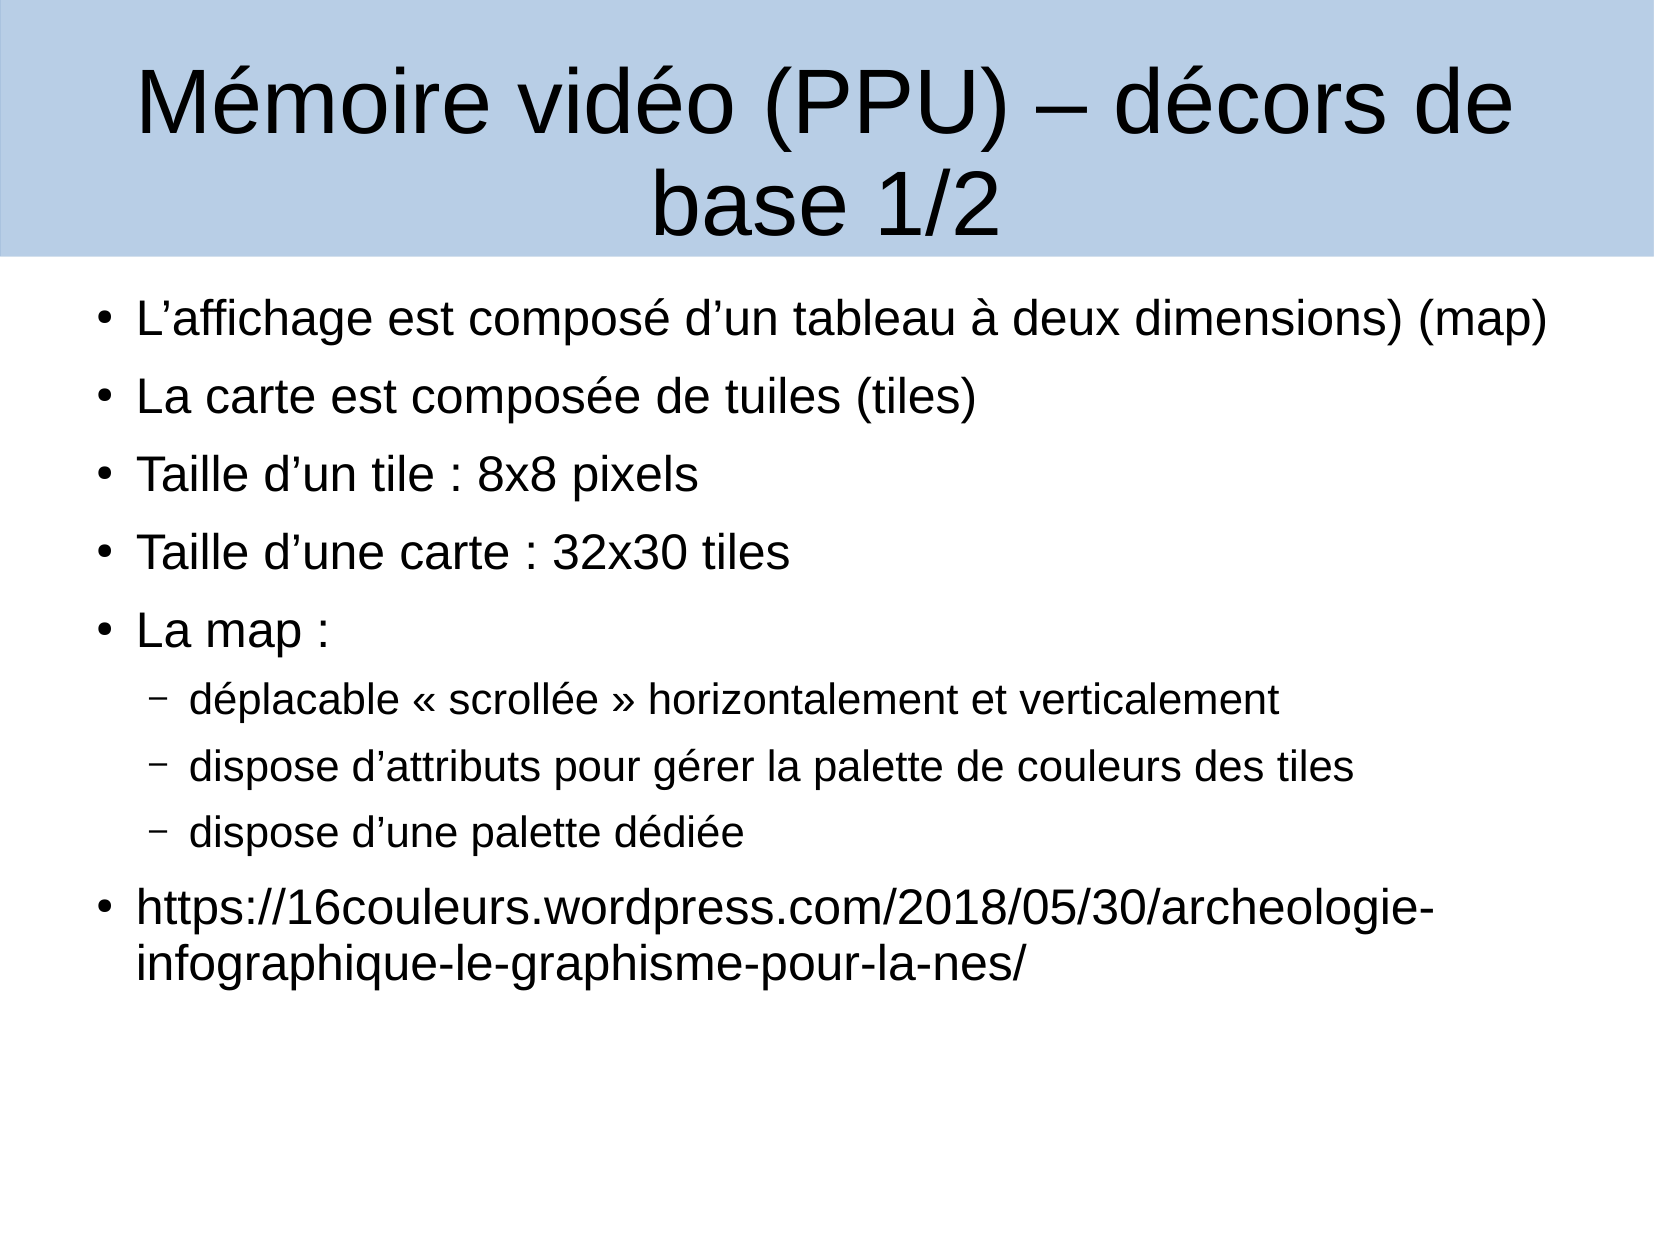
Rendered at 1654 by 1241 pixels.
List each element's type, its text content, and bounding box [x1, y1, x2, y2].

title Mémoire vidéo (PPU) – décors de base 1/2 [82, 49, 1571, 257]
text_box [82, 290, 1571, 1010]
